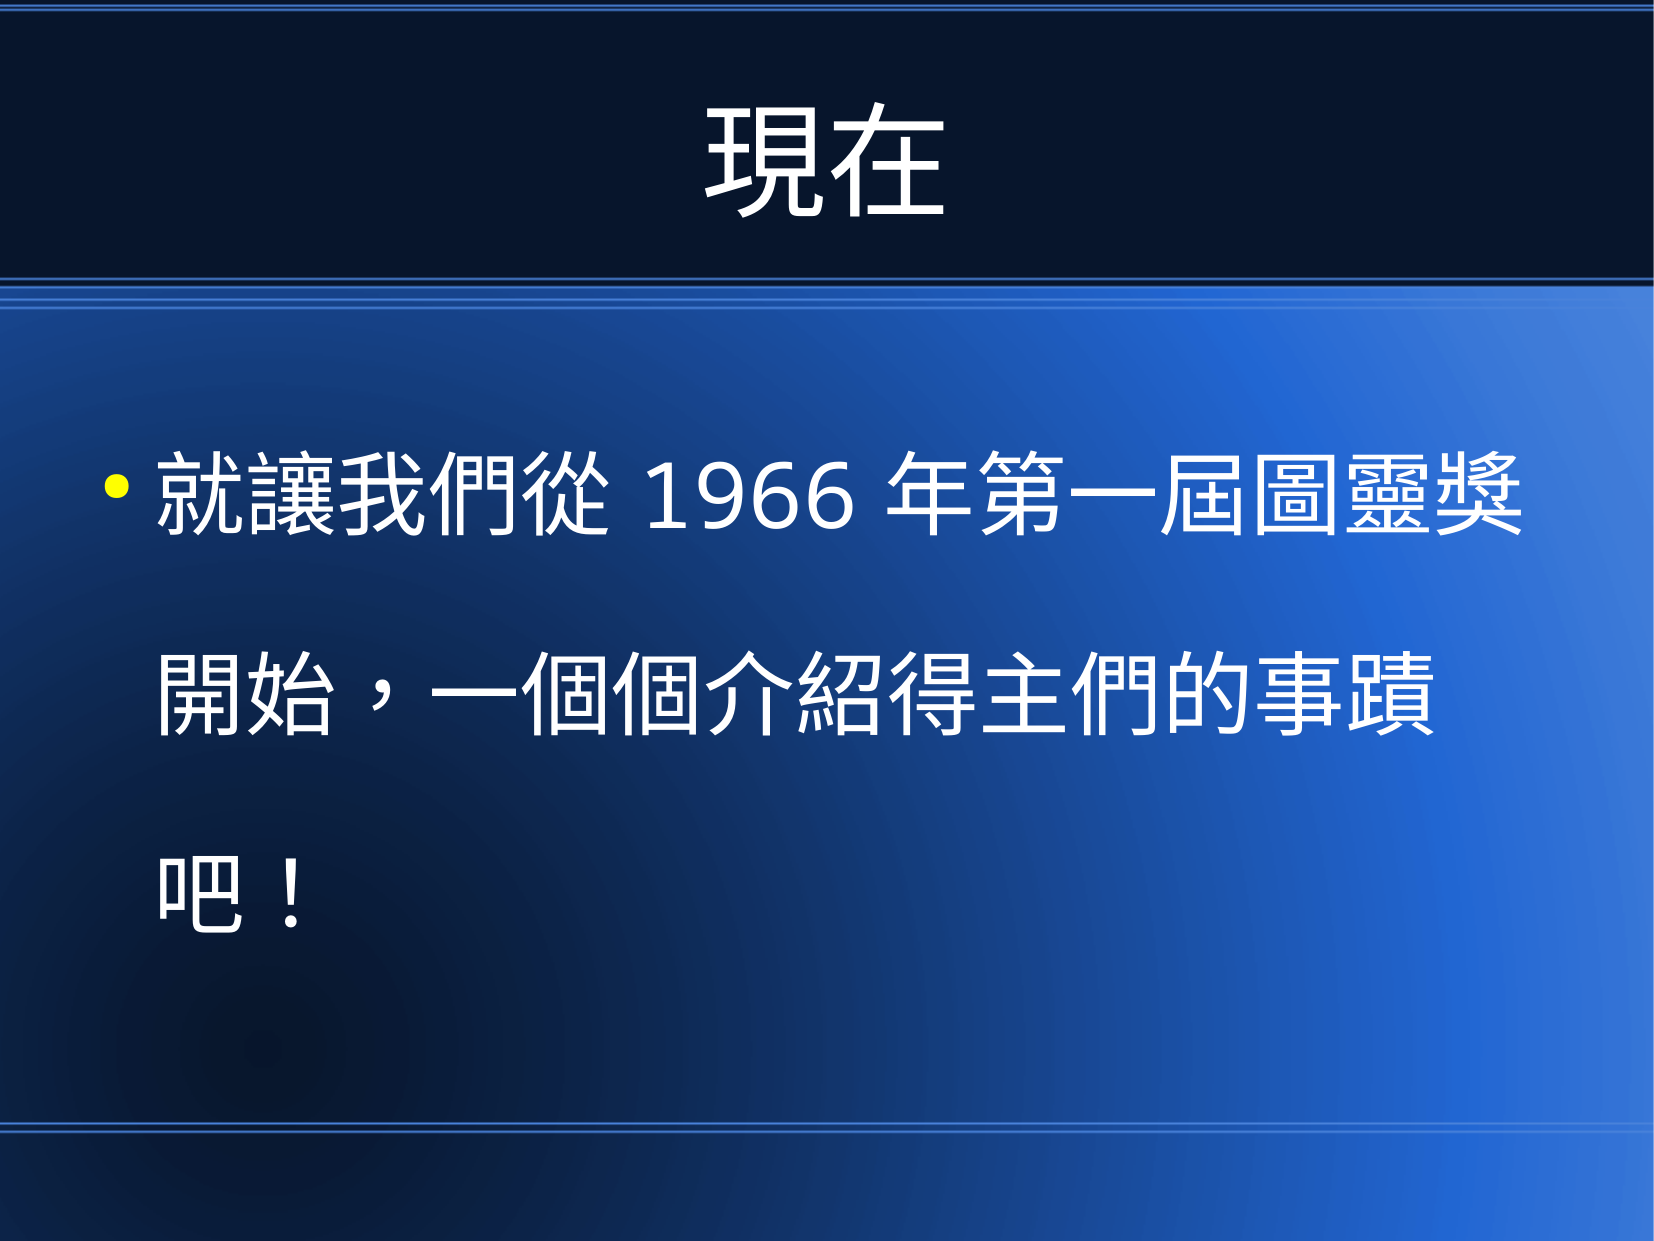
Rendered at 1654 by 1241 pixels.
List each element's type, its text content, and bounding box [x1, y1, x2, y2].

picture [0, 0, 1654, 1241]
list 就讓我們從1966年第一屆圖靈獎開始，一個個介紹得主們的事蹟吧！ [82, 355, 1571, 1241]
title 現在 [82, 49, 1571, 257]
